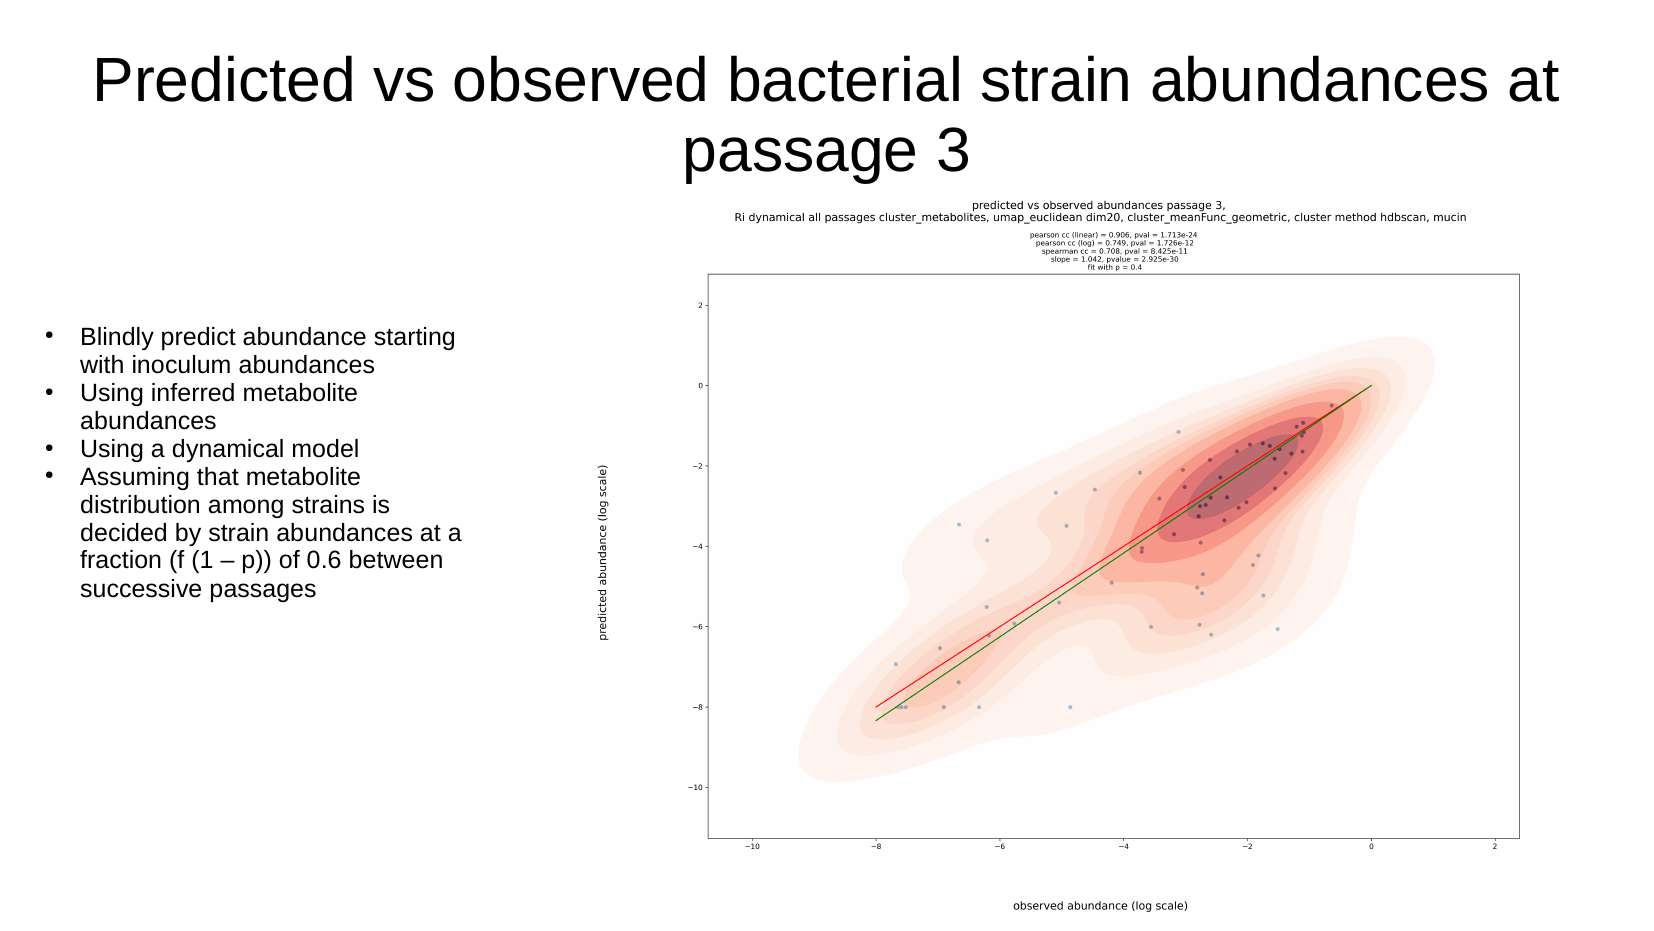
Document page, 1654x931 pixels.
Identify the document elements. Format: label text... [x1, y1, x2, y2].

picture [577, 186, 1624, 919]
text_box Blindly predict abundance starting with inoculum abundances Using inferred metabolite abundances Using a dynamical model Assuming that metabolite distribution among strains is decided by strain abundances at a fraction (f (1 – p)) of 0.6 between successive passages [30, 315, 491, 661]
title Predicted vs observed bacterial strain abundances at passage 3 [82, 37, 1571, 193]
